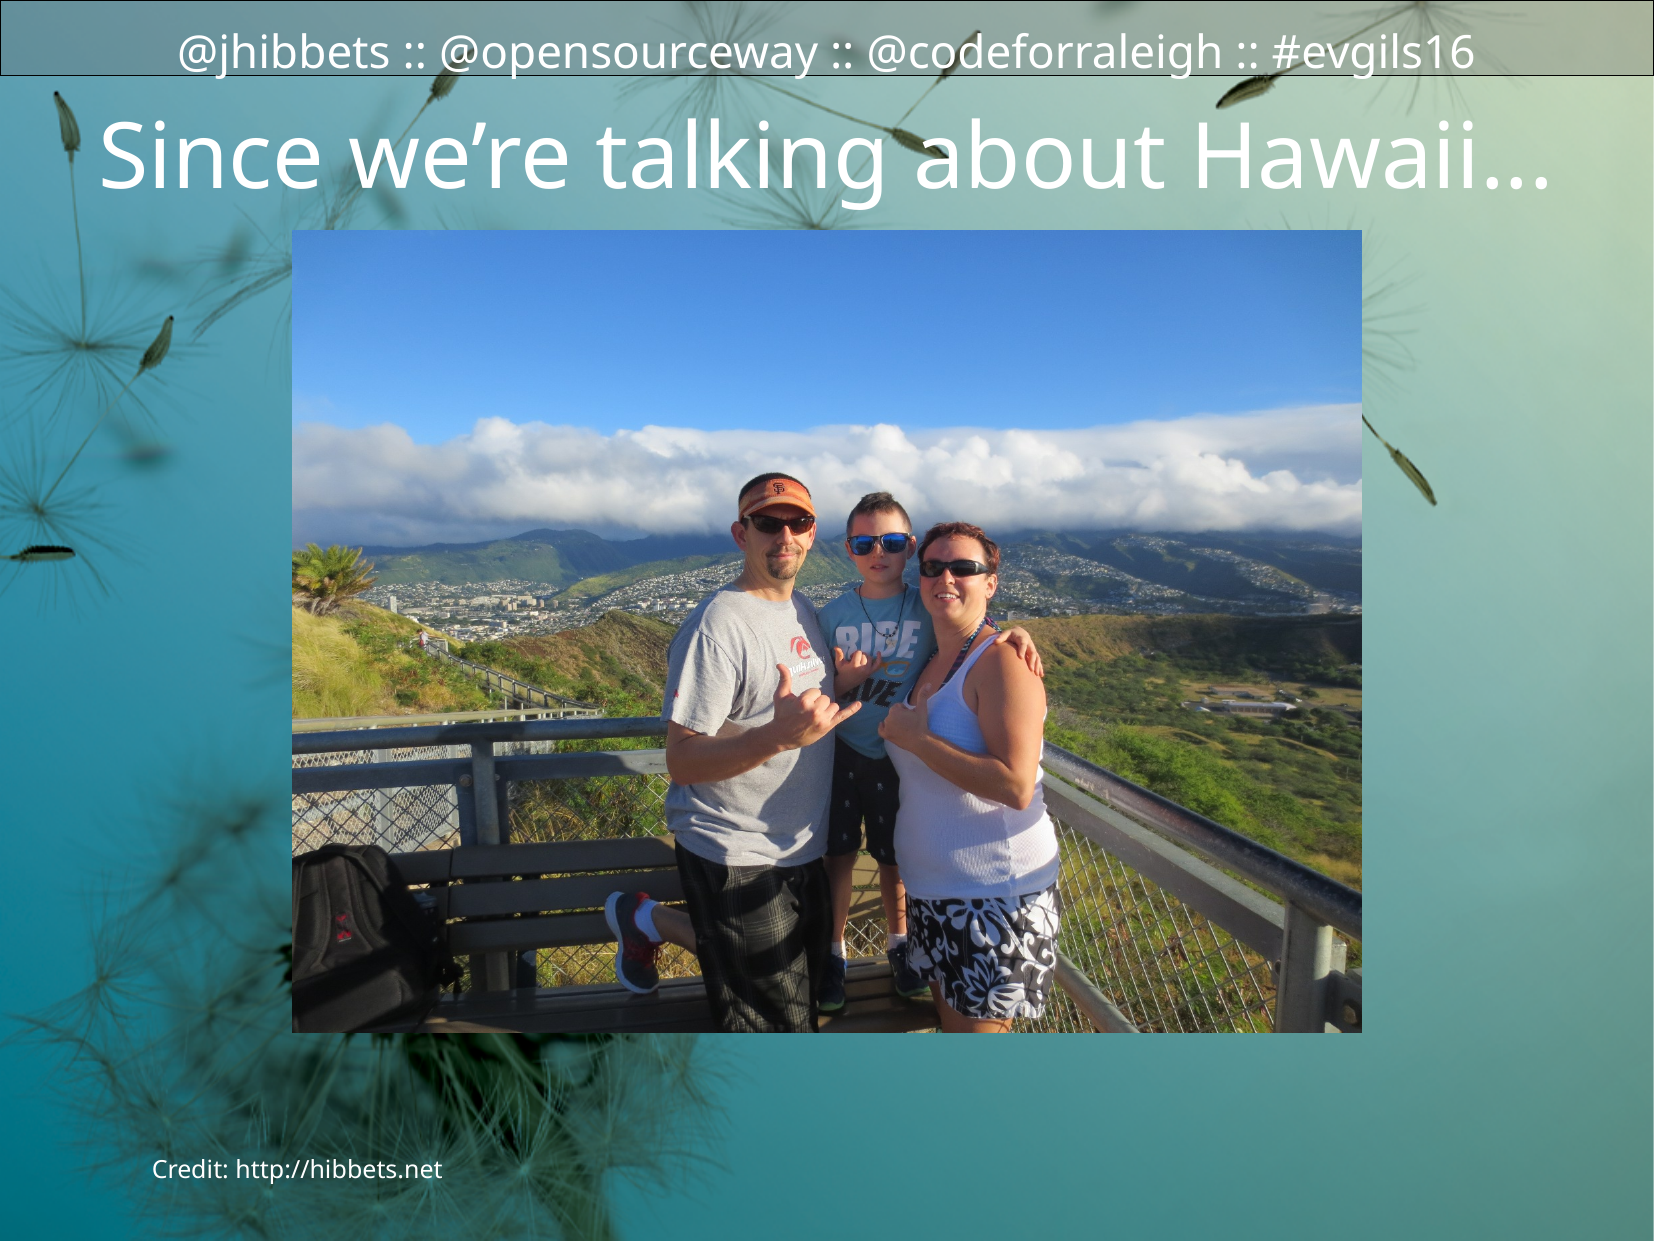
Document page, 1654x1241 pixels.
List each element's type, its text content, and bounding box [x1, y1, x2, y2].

title Since we’re talking about Hawaii... [82, 49, 1571, 257]
picture [0, 76, 1654, 1241]
text_box Credit: http://hibbets.net [137, 1144, 671, 1188]
